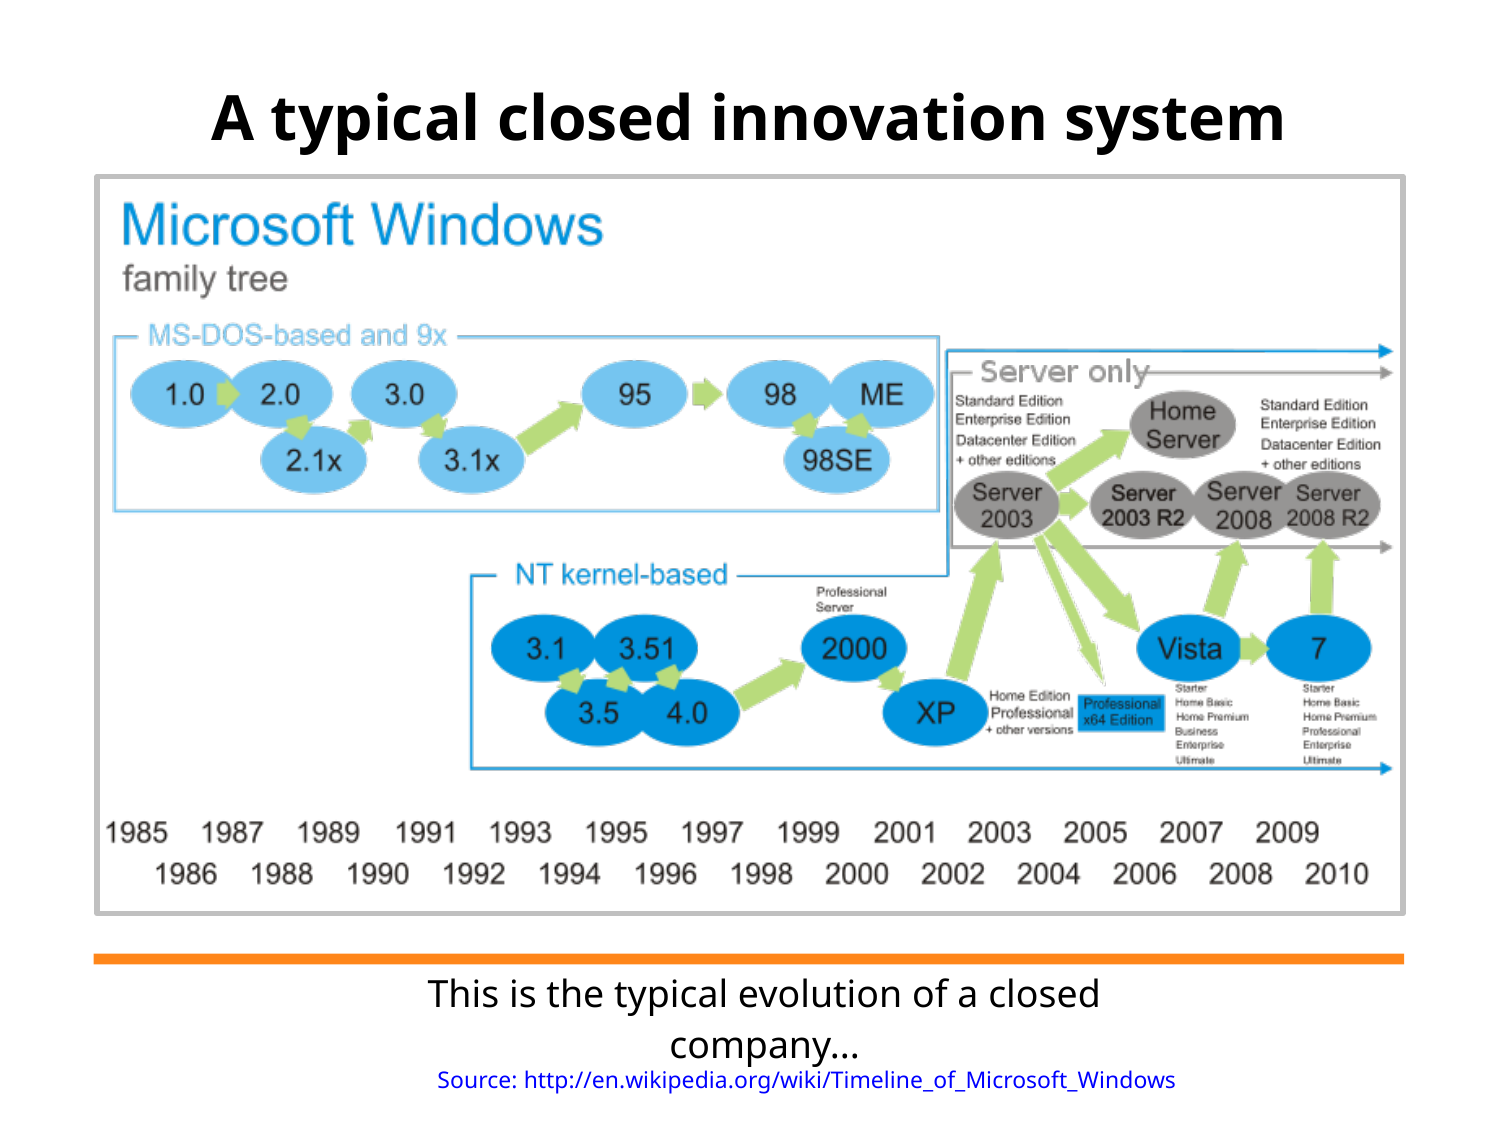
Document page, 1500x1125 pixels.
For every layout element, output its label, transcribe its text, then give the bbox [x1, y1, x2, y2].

text_box Source: http://en.wikipedia.org/wiki/Timeline_of_Microsoft_Windows [422, 1056, 1078, 1098]
title A typical closed innovation system [75, 44, 1426, 188]
picture [0, 0, 1500, 1125]
text_box This is the typical evolution of a closed company... [382, 960, 1148, 1064]
